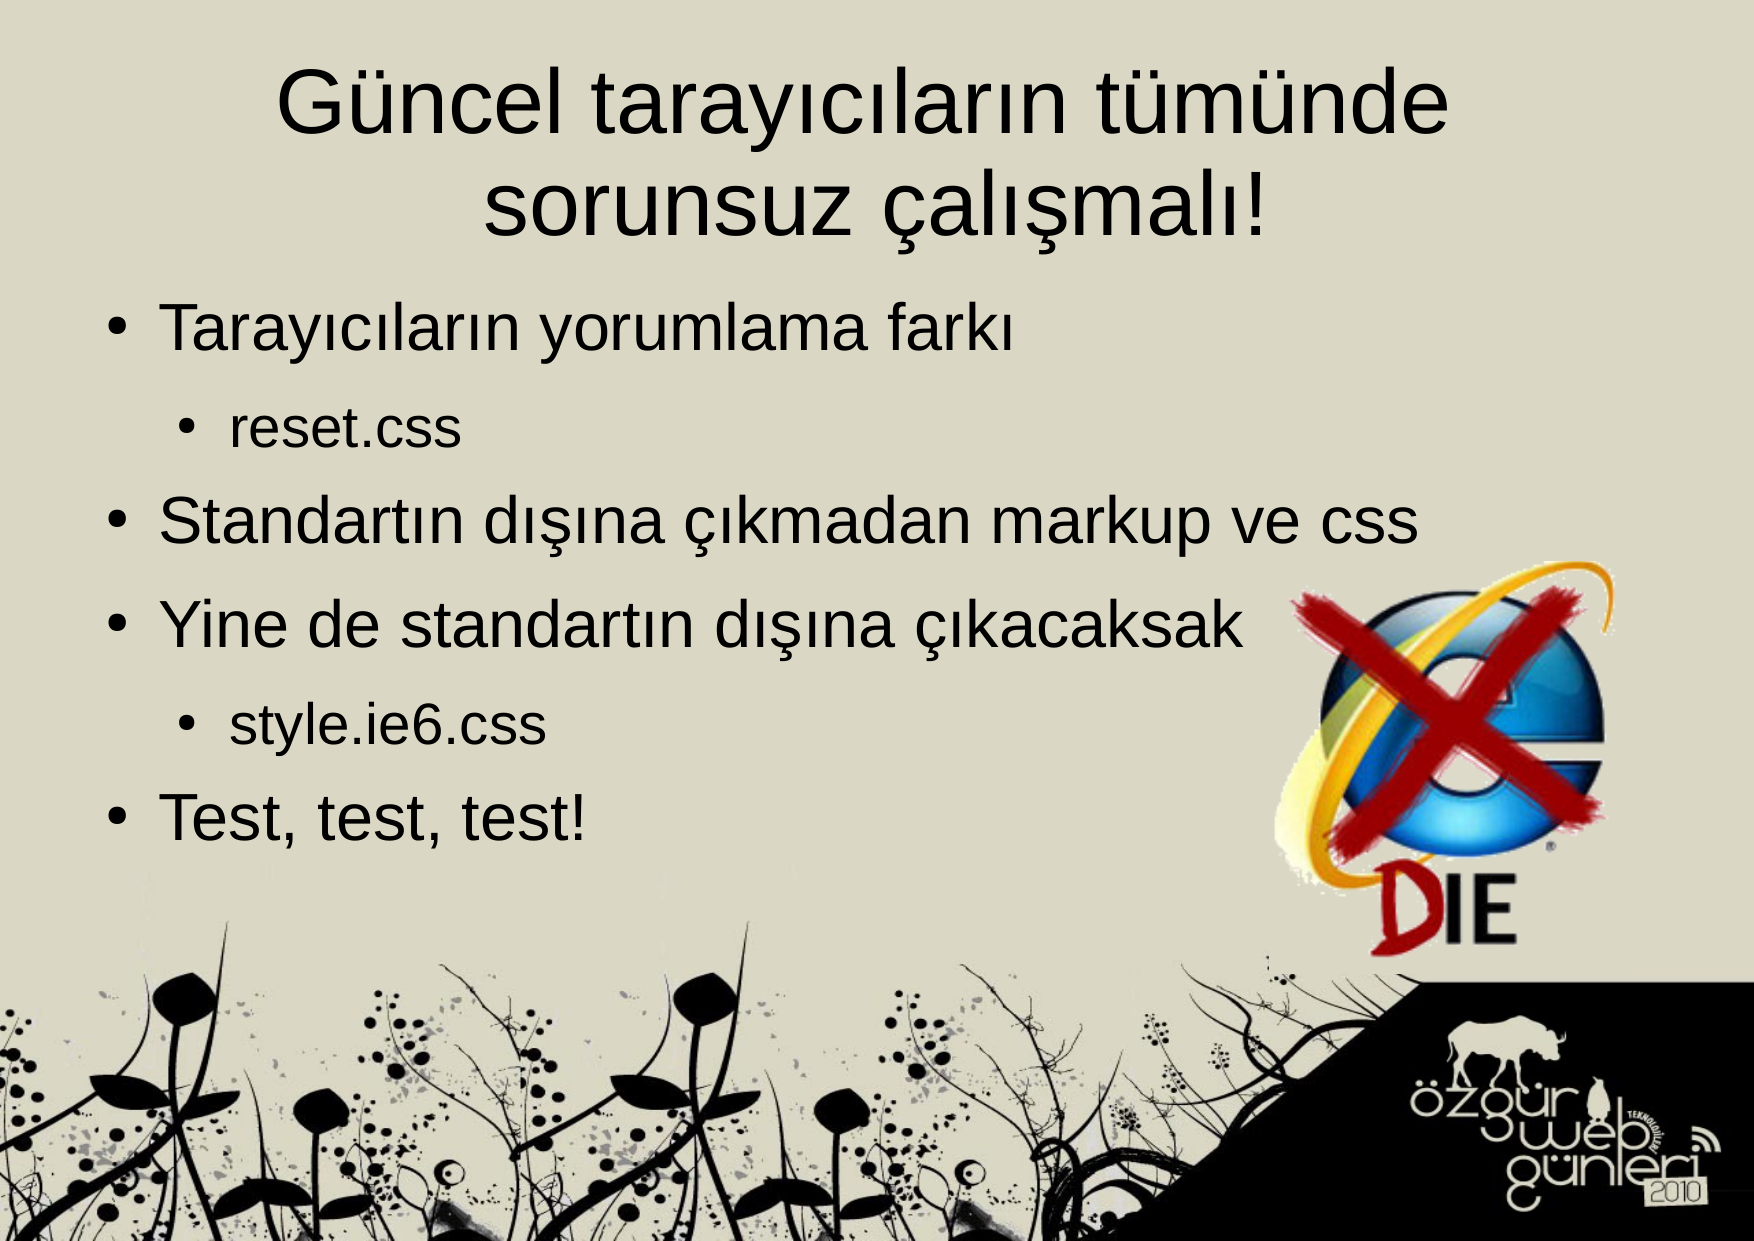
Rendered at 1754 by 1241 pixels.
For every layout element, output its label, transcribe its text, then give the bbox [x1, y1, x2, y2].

list Tarayıcıların yorumlama farkı reset.css Standartın dışına çıkmadan markup ve css Yine de standartın dışına çıkacaksak style.ie6.css Test, test, test! [87, 290, 1667, 1109]
title Güncel tarayıcıların tümünde sorunsuz çalışmalı! [87, 50, 1667, 256]
picture [0, 0, 1754, 1241]
